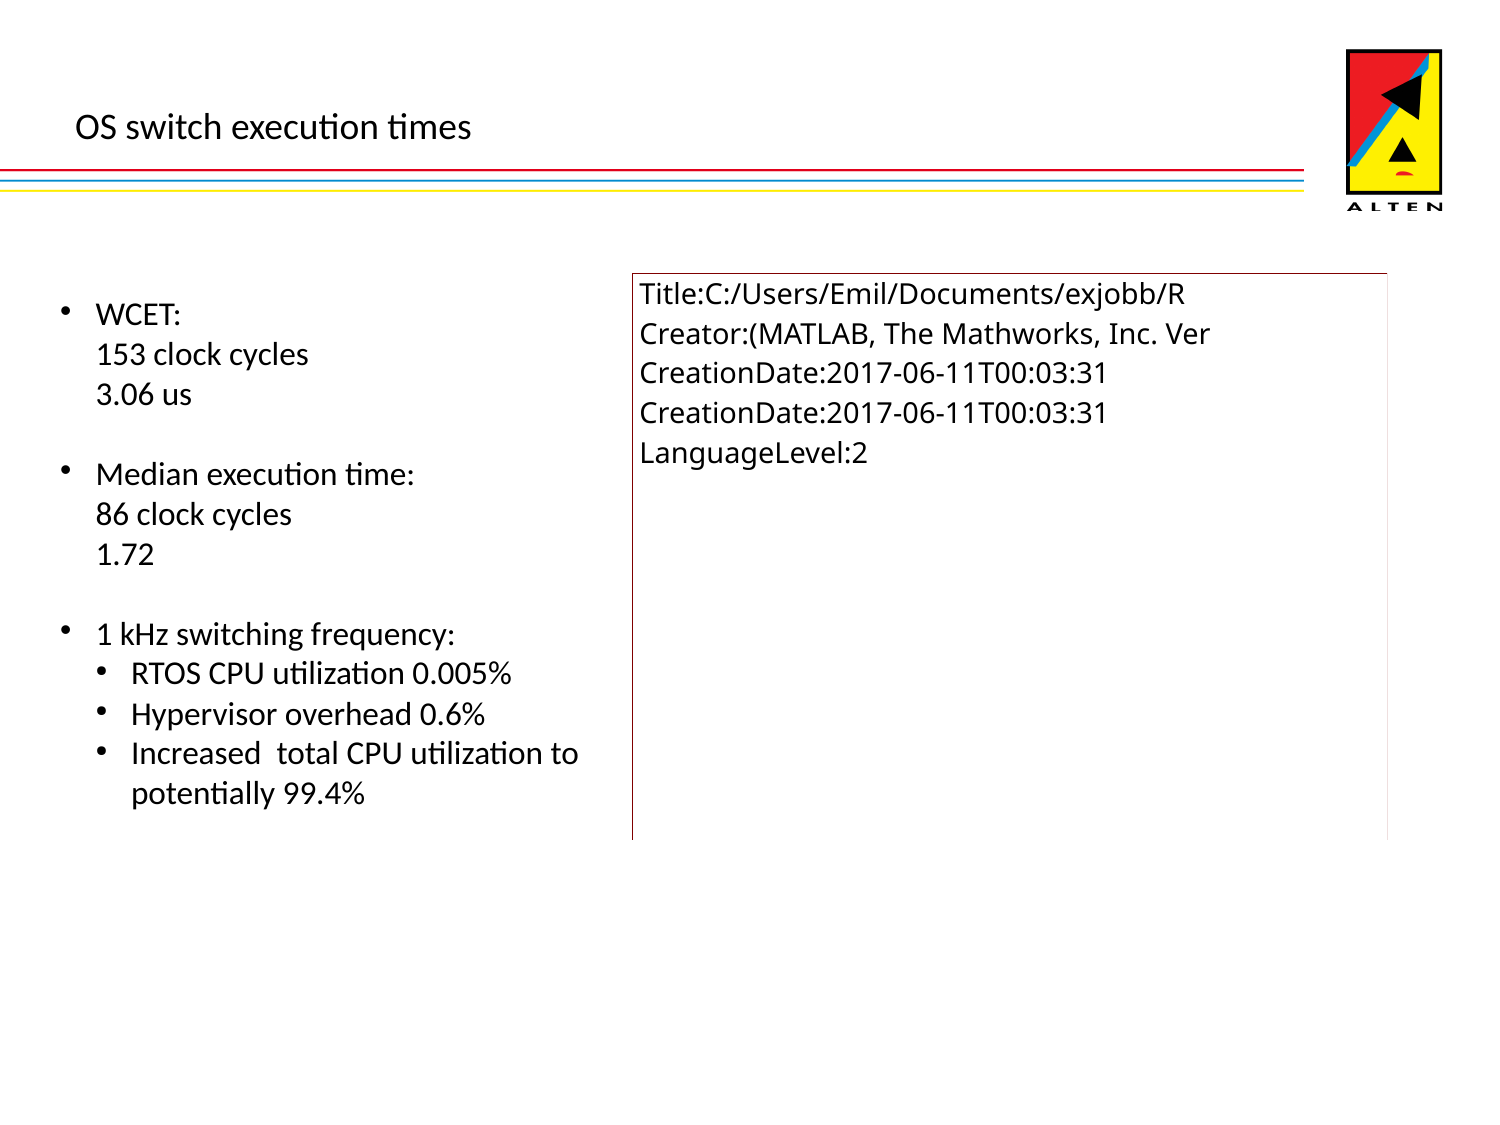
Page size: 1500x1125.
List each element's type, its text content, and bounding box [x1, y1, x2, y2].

picture [629, 271, 1388, 841]
text_box WCET: 153 clock cycles 3.06 us Median execution time: 86 clock cycles 1.72 1 kHz switching frequency: RTOS CPU utilization 0.005% Hypervisor overhead 0.6% Increased total CPU utilization to potentially 99.4% [45, 285, 661, 1021]
text_box OS switch execution times [74, 31, 1306, 219]
picture [0, 169, 74, 179]
picture [0, 182, 74, 192]
